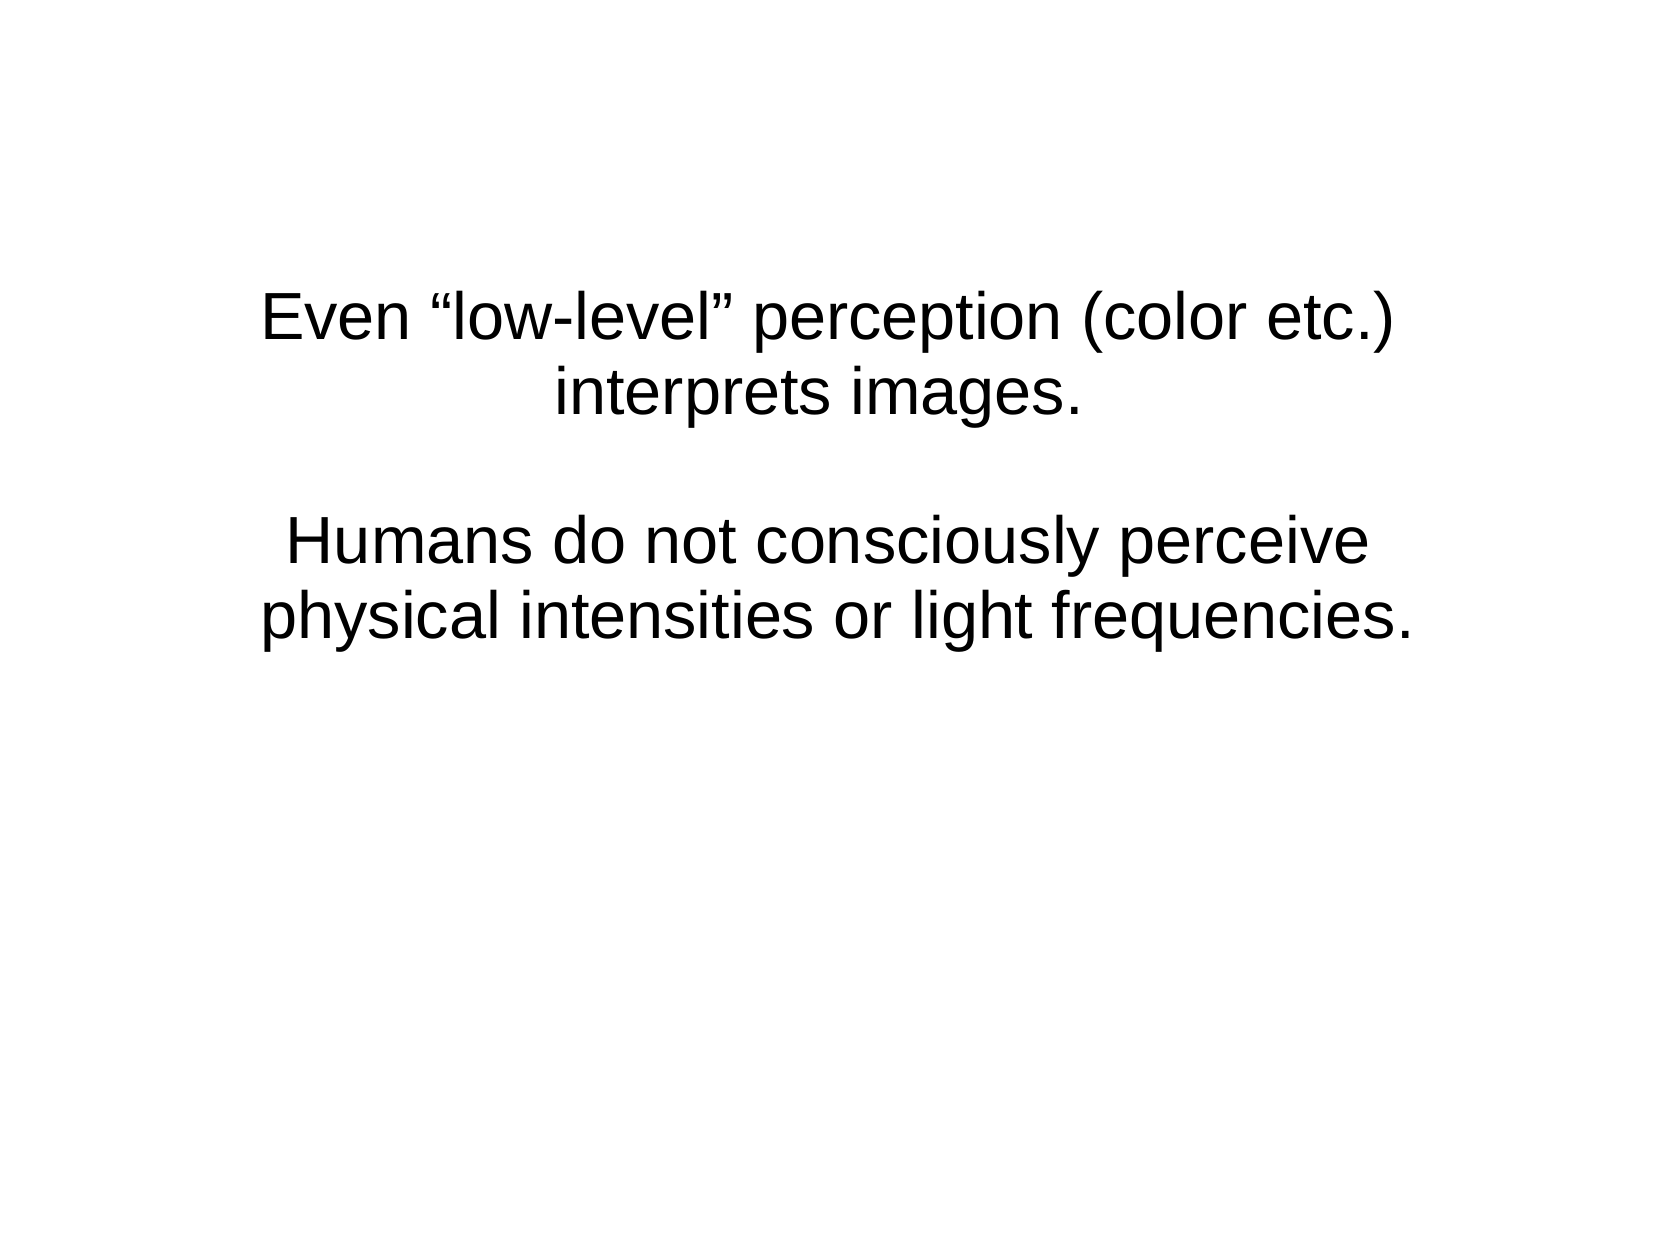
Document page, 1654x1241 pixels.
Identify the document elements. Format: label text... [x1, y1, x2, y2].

subtitle Even “low-level” perception (color etc.) interprets images. Humans do not consciously perceive physical intensities or light frequencies. [22, 19, 1654, 1166]
